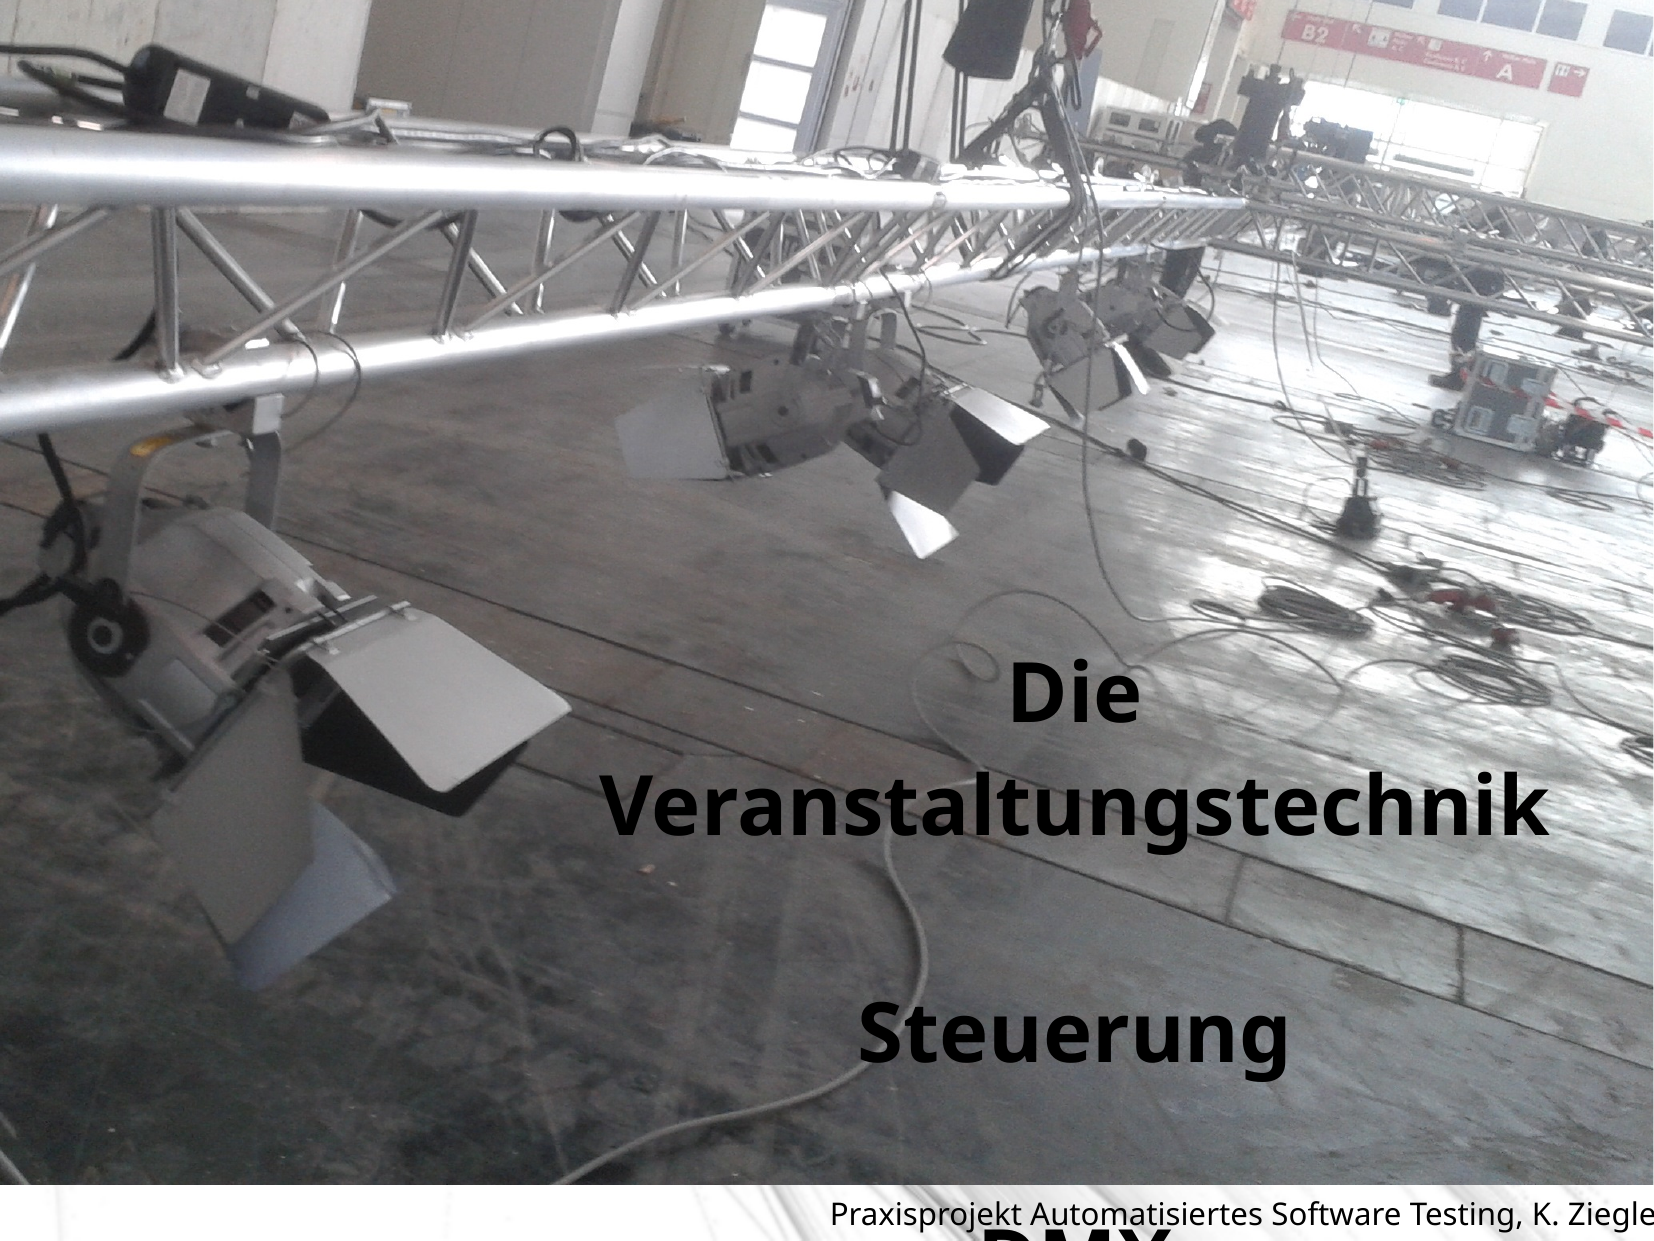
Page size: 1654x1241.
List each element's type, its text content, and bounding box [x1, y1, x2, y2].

text_box Praxisprojekt Automatisiertes Software Testing, K. Ziegler [1626, 1184, 1654, 1241]
text_box Die Veranstaltungstechnik Steuerung DMX [584, 625, 1626, 1241]
picture [0, 0, 1654, 1241]
